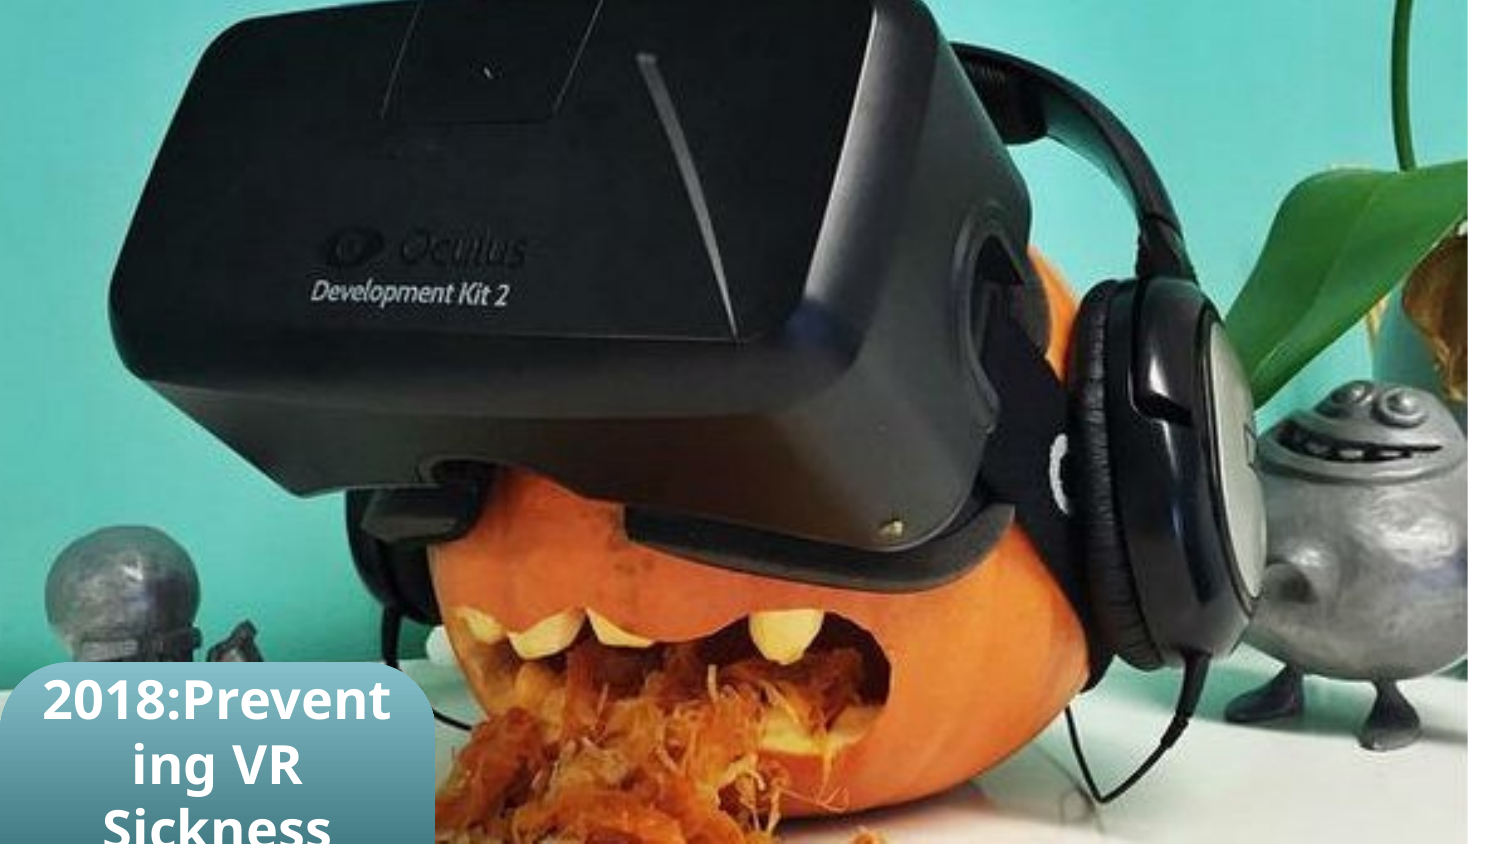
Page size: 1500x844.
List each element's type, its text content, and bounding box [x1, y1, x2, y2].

picture [0, 0, 1468, 844]
text_box 2018:Preventing VR Sickness [0, 662, 436, 844]
